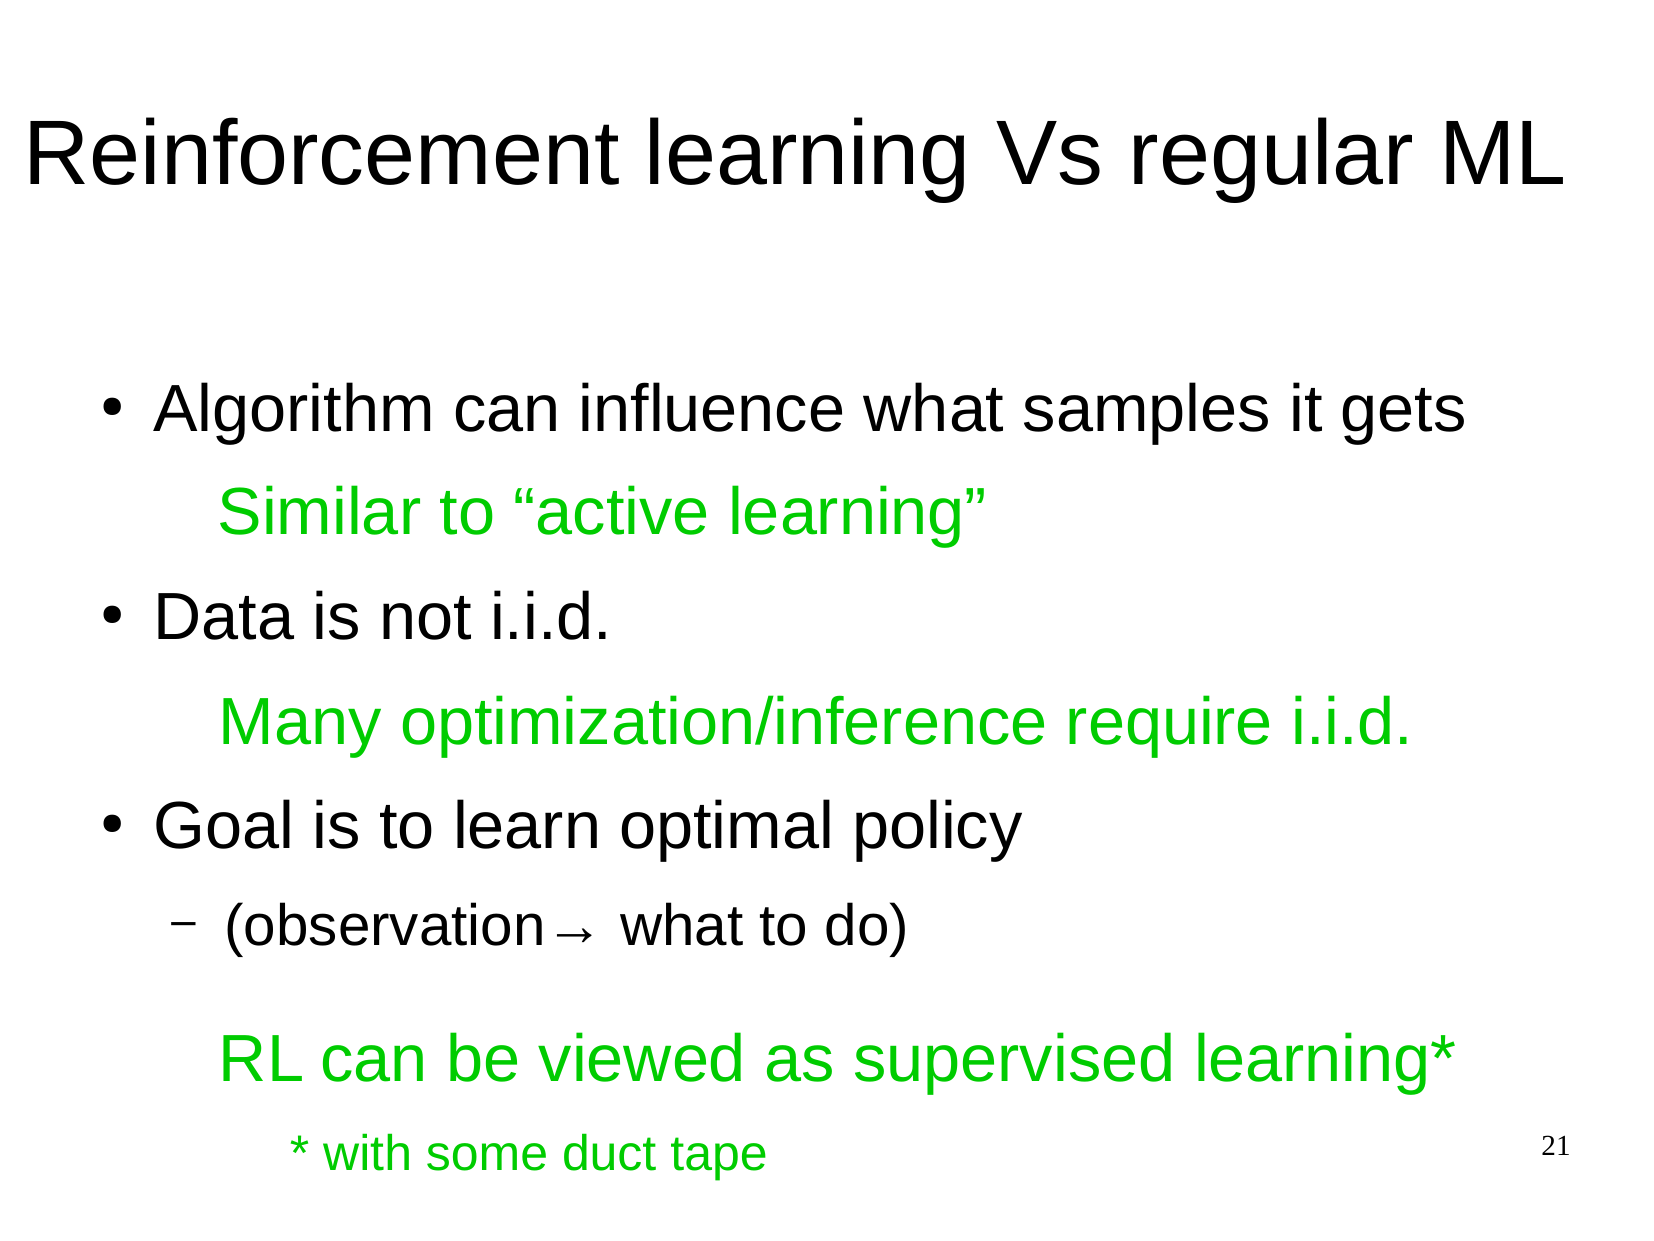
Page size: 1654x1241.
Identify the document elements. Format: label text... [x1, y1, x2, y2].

text_box Similar to “active learning” [75, 474, 1448, 565]
list Algorithm can influence what samples it gets Data is not i.i.d. Goal is to learn optimal policy (observation→ what to do) [82, 266, 1571, 1217]
text_box RL can be viewed as supervised learning* * with some duct tape [148, 1021, 1654, 1186]
title Reinforcement learning Vs regular ML [23, 49, 1654, 257]
text_box Many optimization/inference require i.i.d. [148, 684, 1654, 849]
